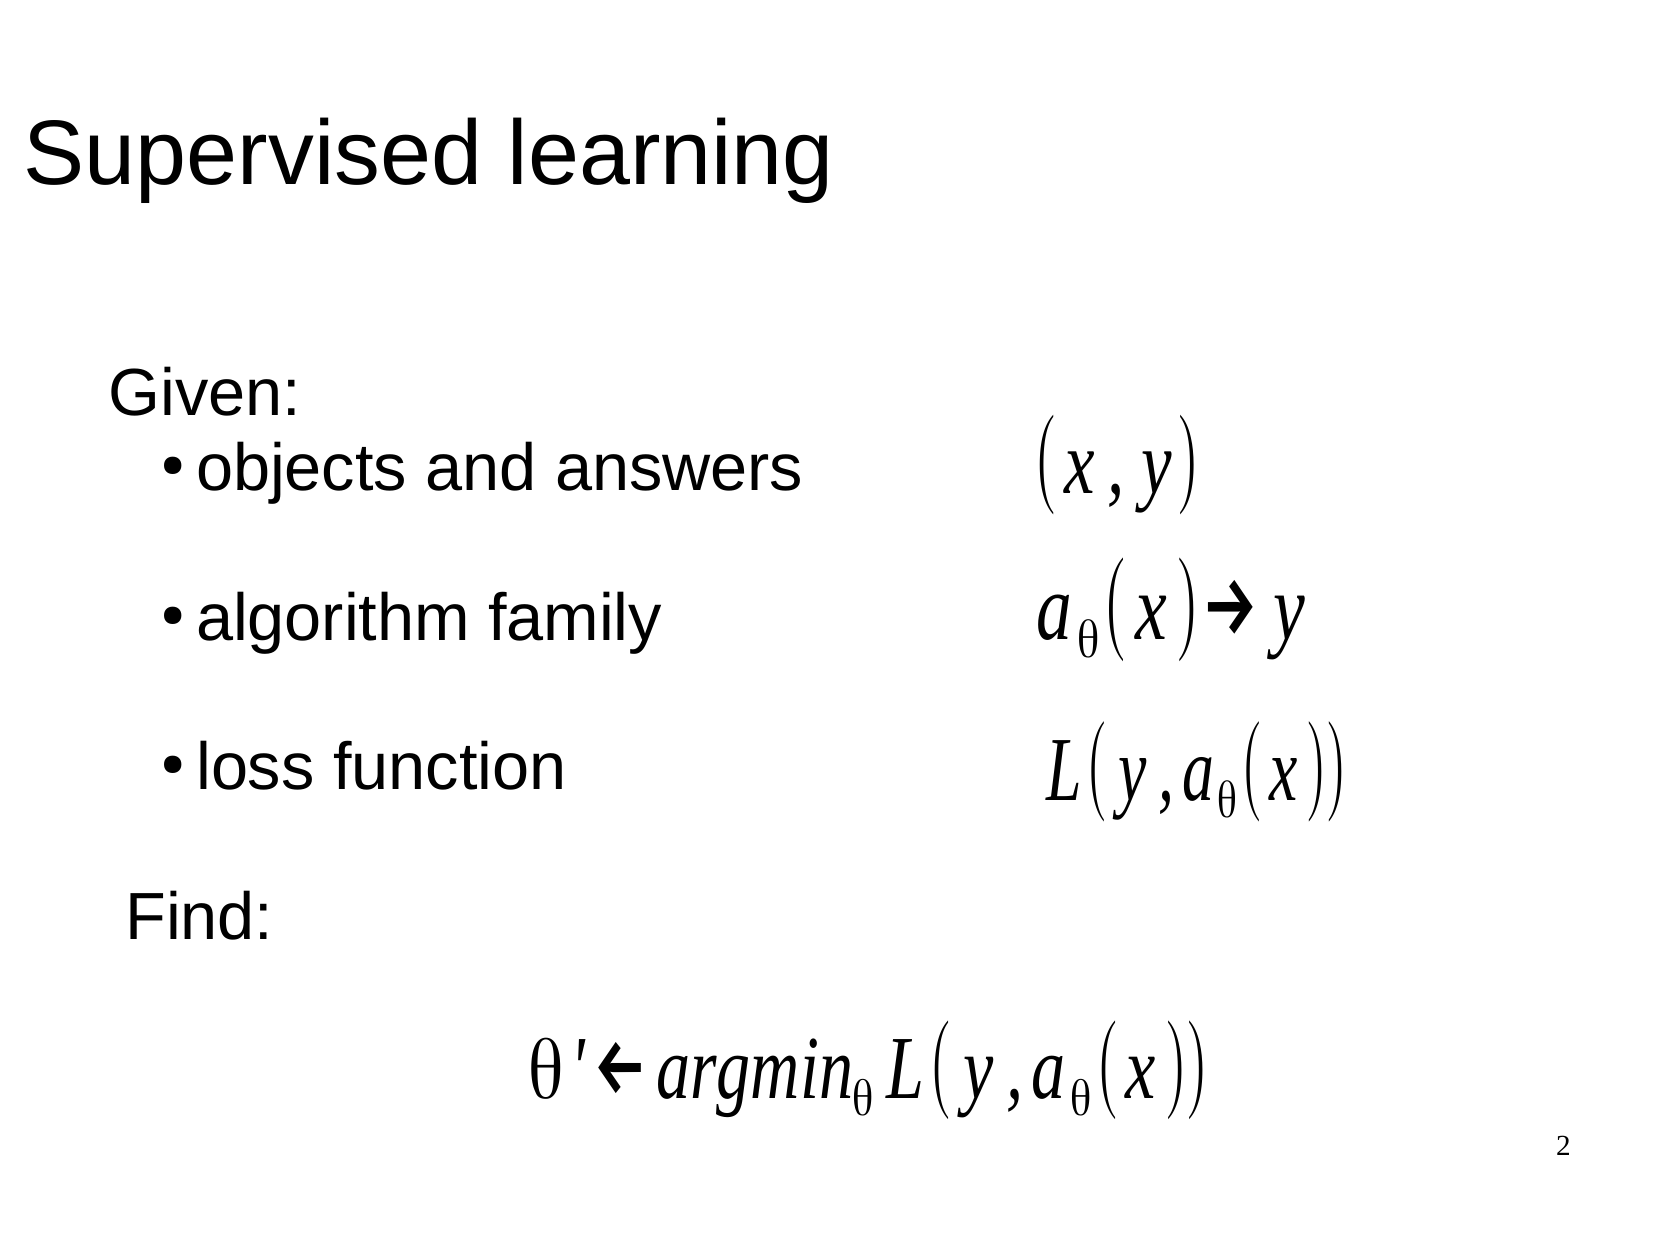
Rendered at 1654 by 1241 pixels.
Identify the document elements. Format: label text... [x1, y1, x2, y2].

chart [1018, 551, 1326, 666]
chart [510, 1014, 1226, 1123]
text_box Given: objects and answers algorithm family loss function Find: [90, 355, 1456, 1029]
chart [1026, 714, 1364, 825]
title Supervised learning [23, 49, 1512, 257]
chart [1017, 408, 1217, 518]
